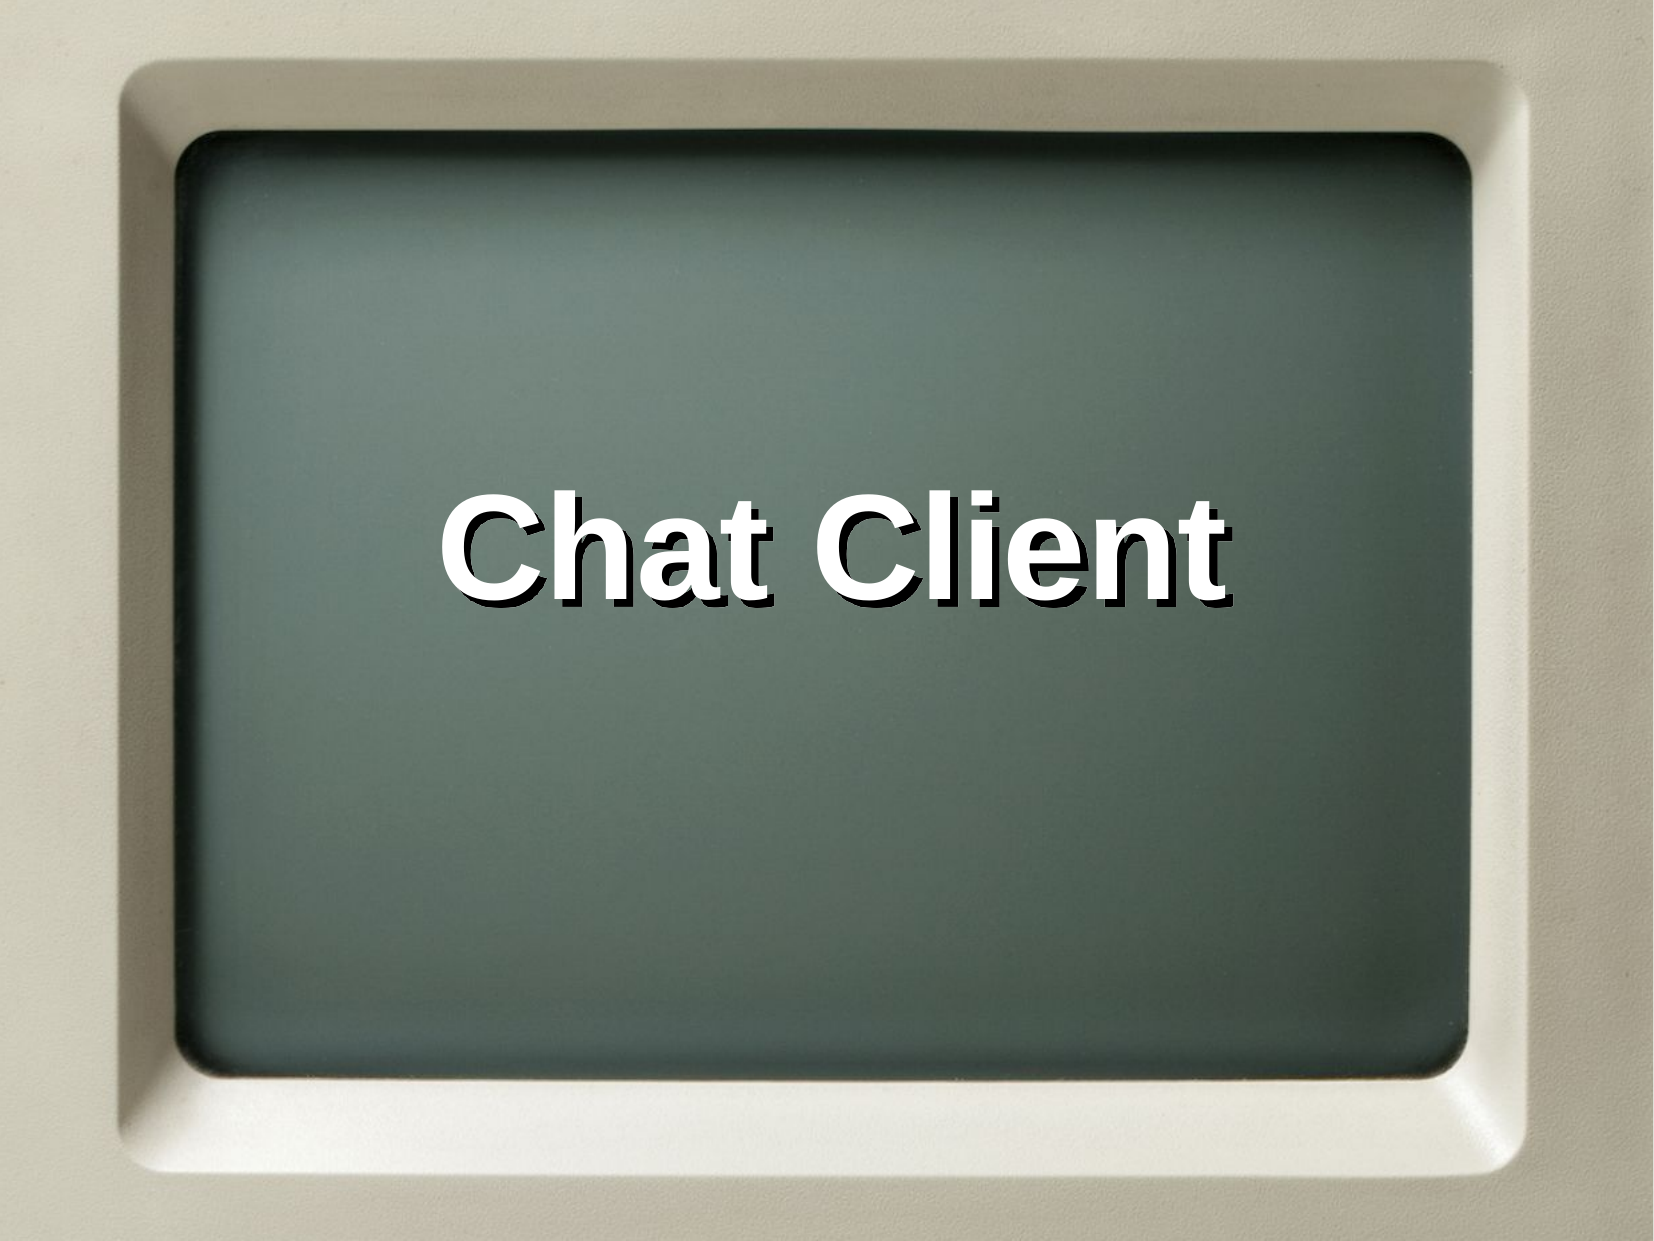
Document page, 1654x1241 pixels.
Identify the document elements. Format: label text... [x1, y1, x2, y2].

picture [0, 0, 1654, 1241]
title Chat Client [195, 405, 1471, 691]
